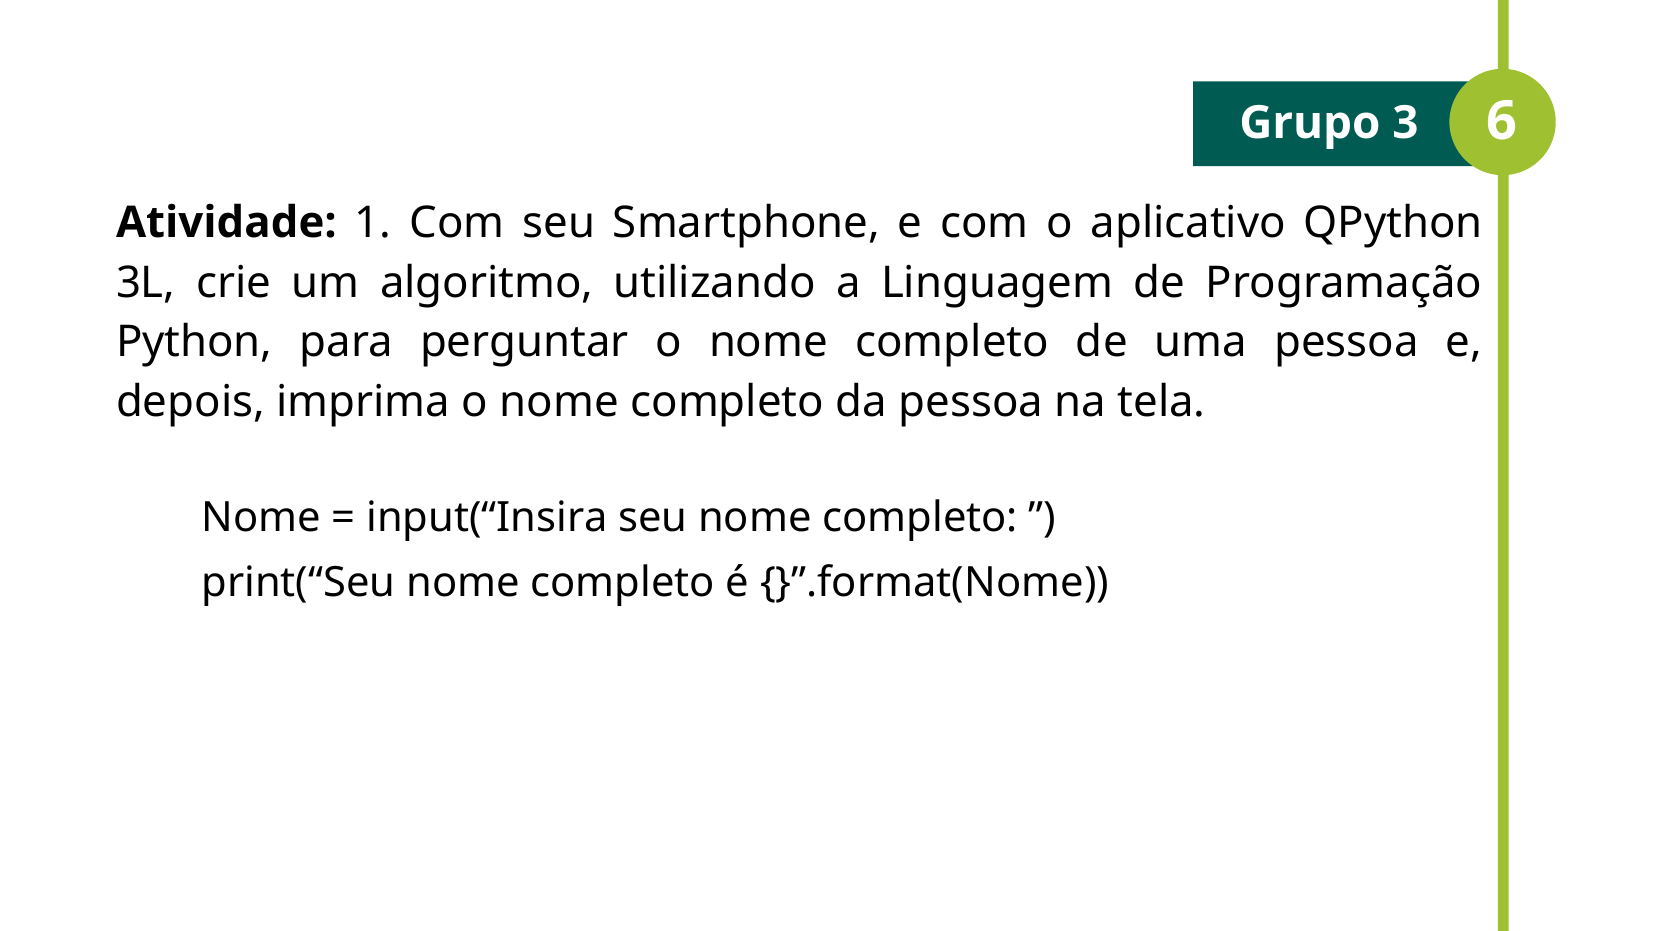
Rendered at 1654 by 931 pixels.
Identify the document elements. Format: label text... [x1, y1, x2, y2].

text_box Nome = input(“Insira seu nome completo: ”) [186, 479, 1361, 544]
text_box Grupo 3 [1211, 81, 1434, 161]
text_box [1474, 167, 1531, 931]
text_box [1193, 81, 1453, 167]
text_box [1479, 0, 1526, 74]
text_box Atividade: 1. Com seu Smartphone, e com o aplicativo QPython 3L, crie um algoritmo, utilizando a Linguagem de Programação Python, para perguntar o nome completo de uma pessoa e, depois, imprima o nome completo da pessoa na tela. [101, 183, 1499, 432]
text_box 6 [1453, 74, 1532, 167]
text_box print(“Seu nome completo é {}”.format(Nome)) [186, 544, 1361, 620]
text_box [1532, 77, 1556, 167]
